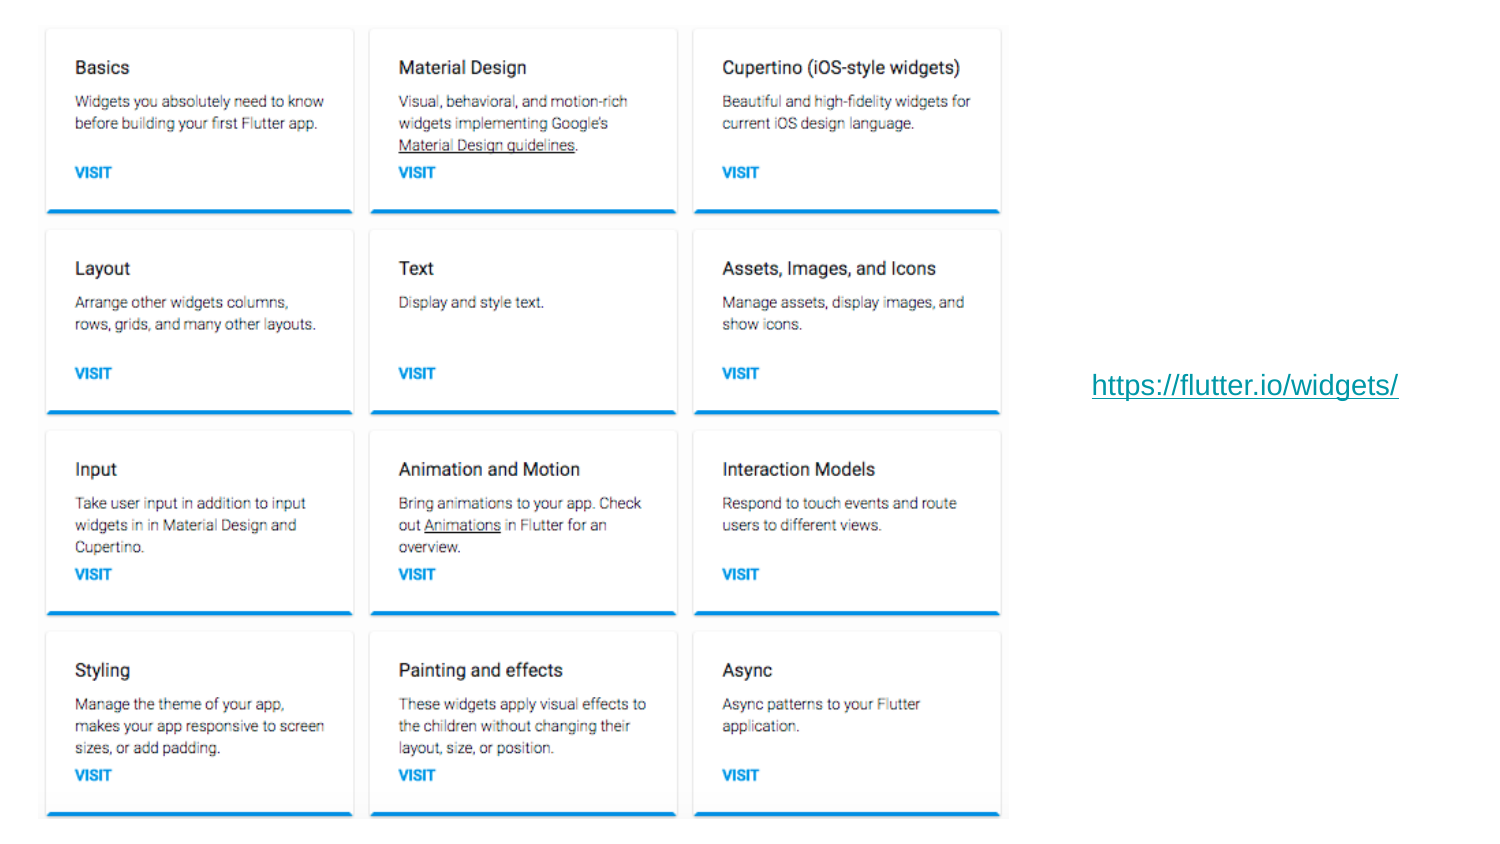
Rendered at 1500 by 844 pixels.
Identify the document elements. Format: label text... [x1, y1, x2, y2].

picture [38, 25, 1009, 819]
text_box https://flutter.io/widgets/ [1076, 351, 1447, 492]
